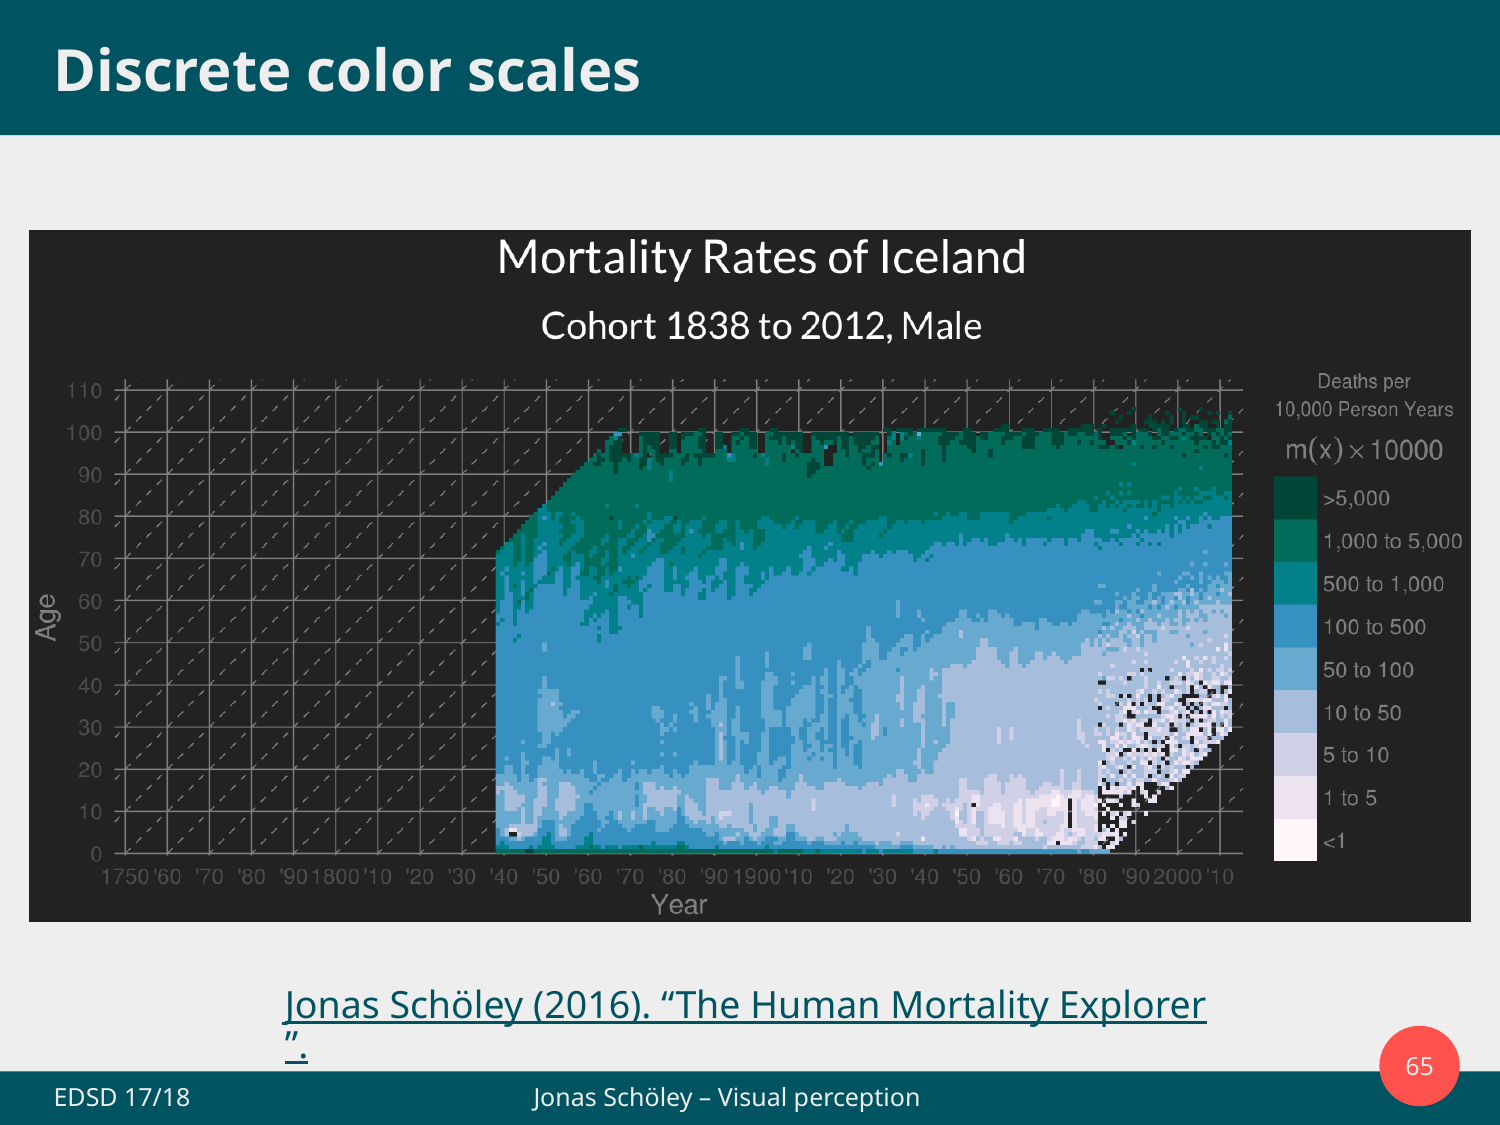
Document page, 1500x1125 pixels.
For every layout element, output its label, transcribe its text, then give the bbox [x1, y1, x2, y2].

text_box Jonas Schöley (2016). “The Human Mortality Explorer”. [270, 970, 1231, 1057]
title Discrete color scales [53, 0, 1447, 141]
picture [29, 230, 1471, 922]
